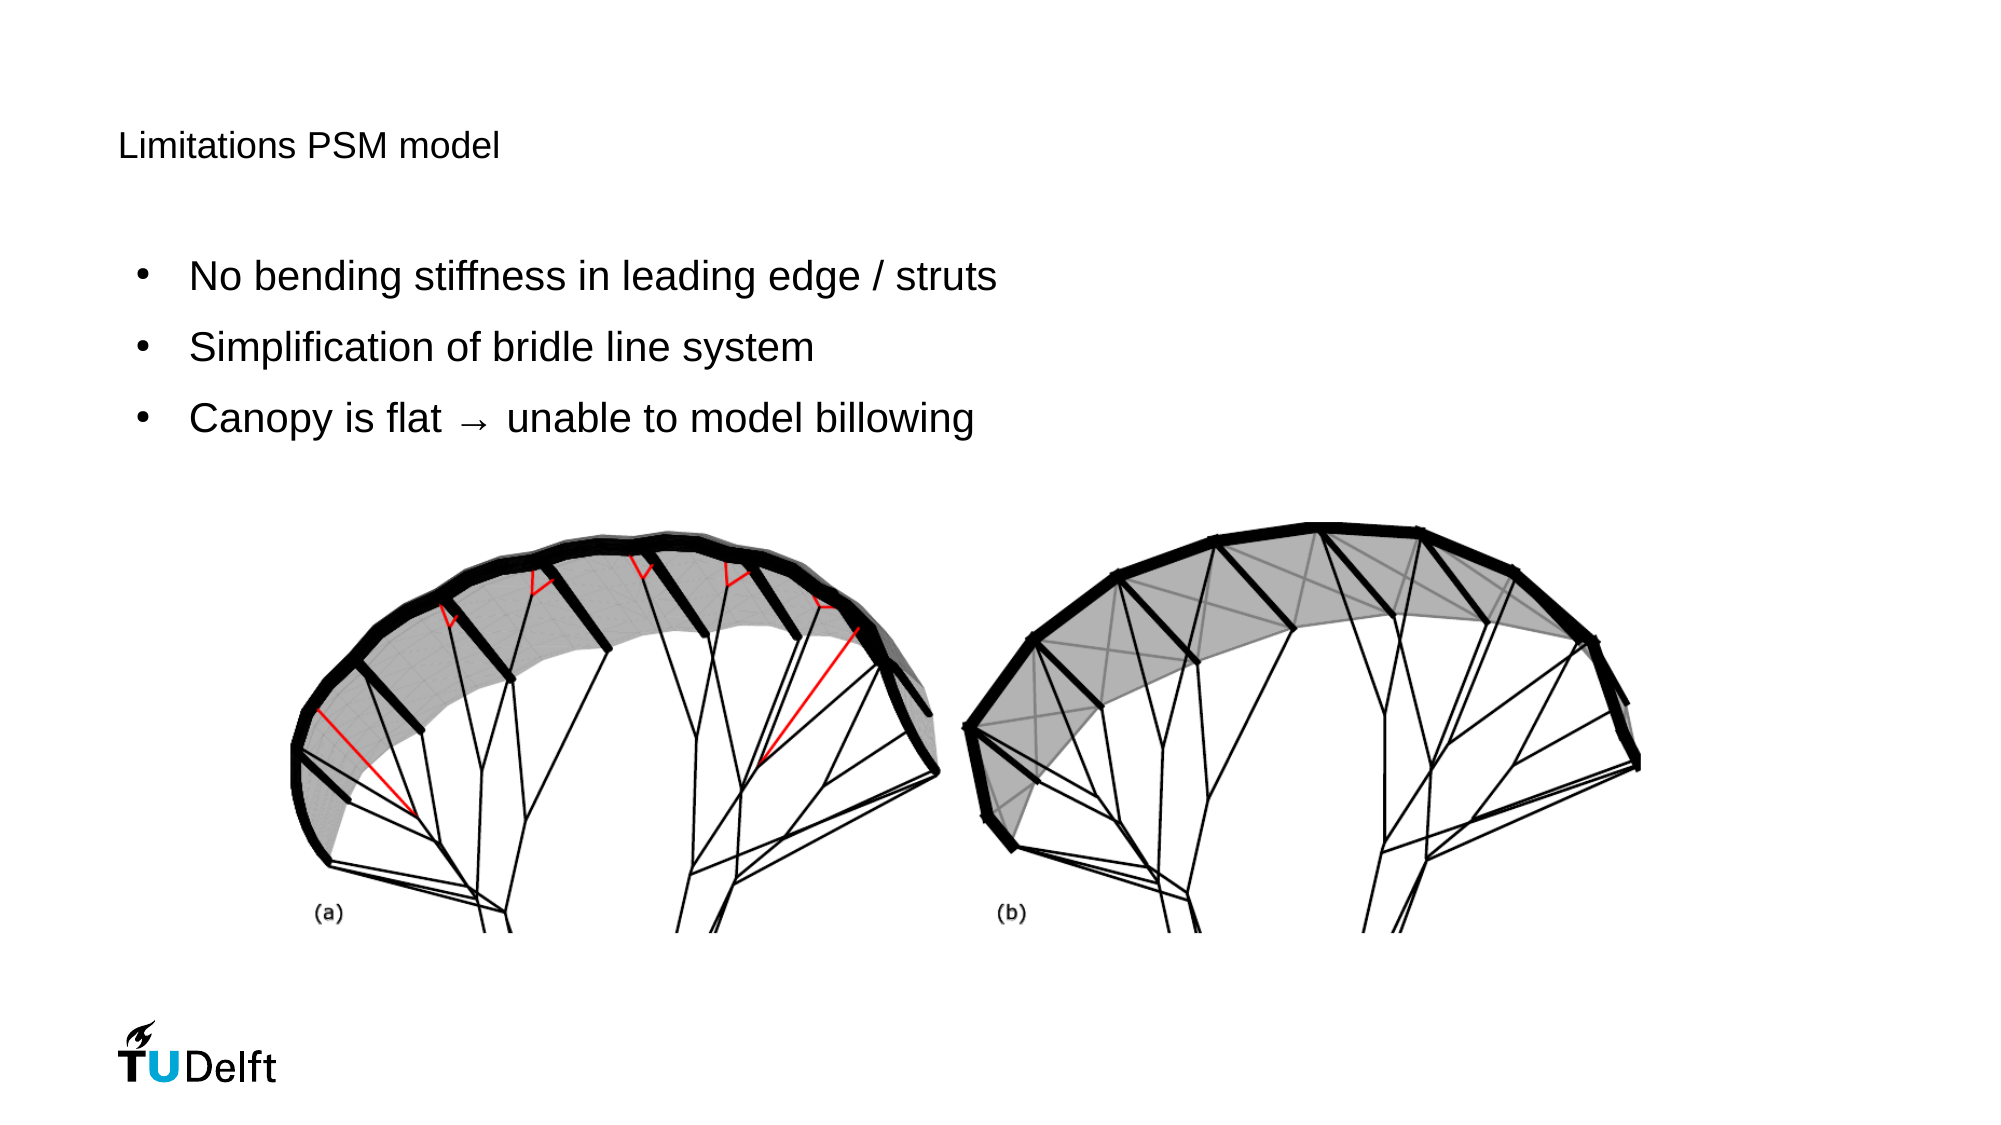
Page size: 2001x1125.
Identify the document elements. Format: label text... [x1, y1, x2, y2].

picture [243, 501, 1684, 945]
list No bending stiffness in leading edge / struts Simplification of bridle line system Canopy is flat → unable to model billowing [117, 256, 1882, 985]
title Limitations PSM model [117, 118, 1882, 172]
